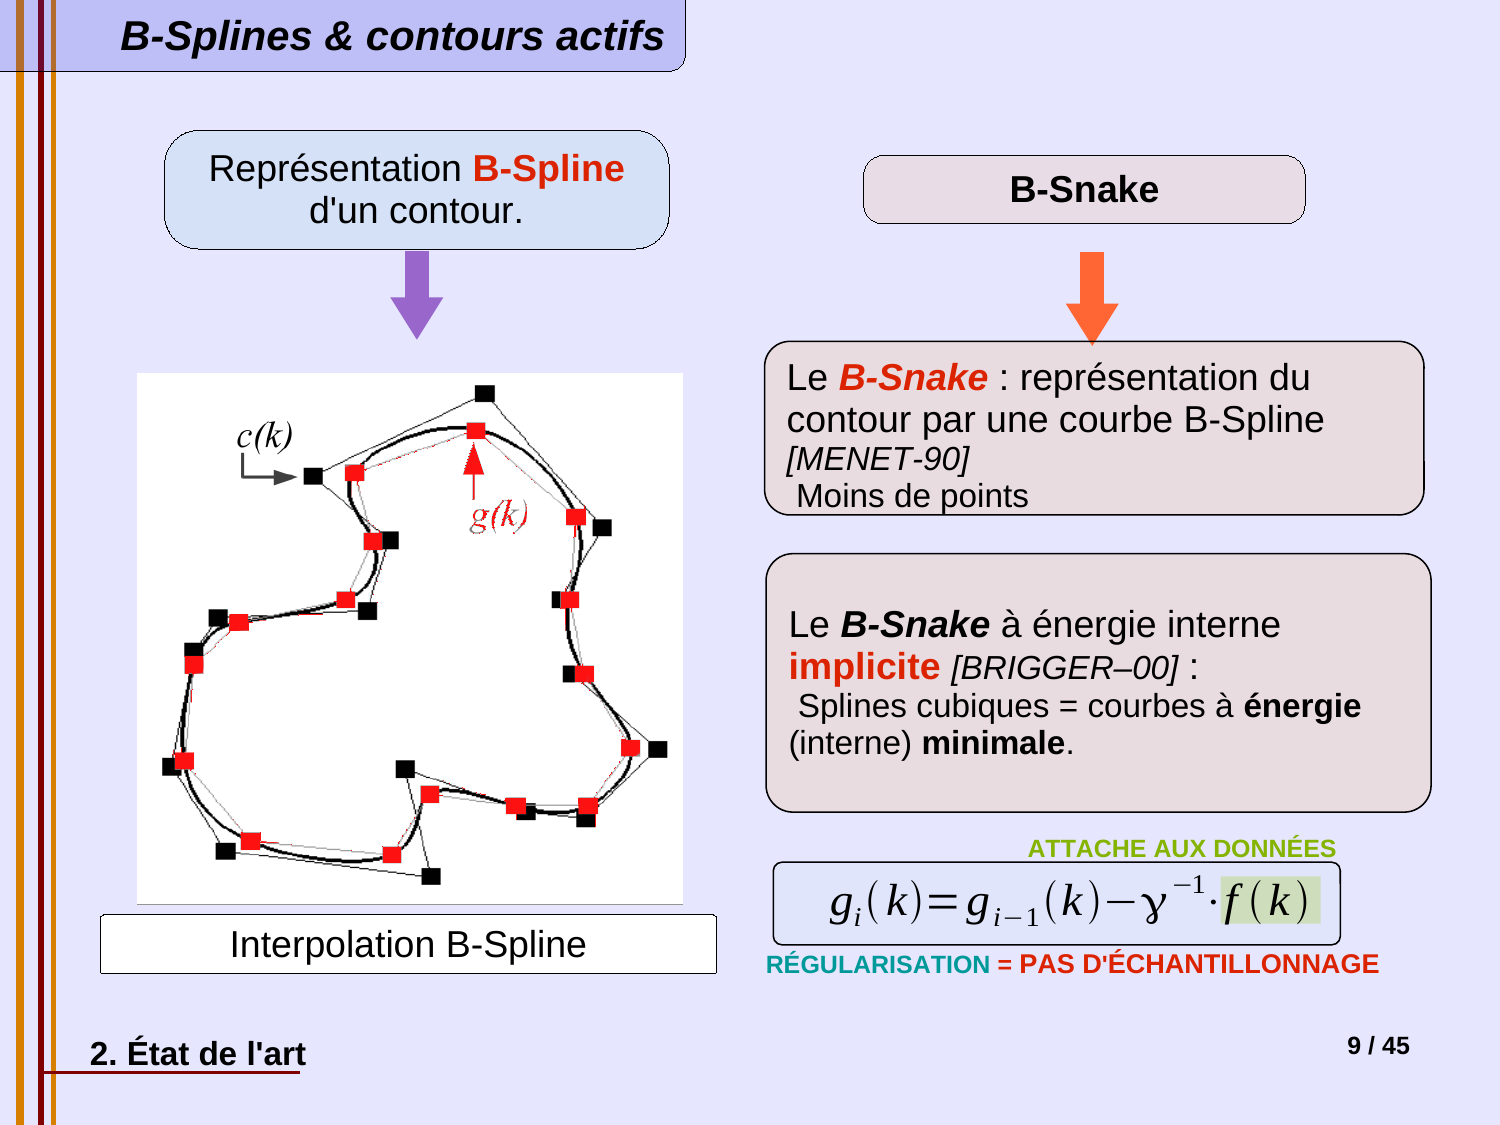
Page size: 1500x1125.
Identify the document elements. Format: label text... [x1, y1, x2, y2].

text_box B-Splines & contours actifs [0, 0, 686, 72]
text_box Le B-Snake : représentation du contour par une courbe B-Spline [MENET-90] Moins de points [764, 341, 1424, 515]
text_box ATTACHE AUX DONNÉES [1012, 826, 1353, 871]
text_box B-Snake [863, 155, 1306, 224]
chart [815, 870, 1320, 934]
text_box RÉGULARISATION = PAS D'ÉCHANTILLONNAGE [751, 941, 1395, 988]
text_box Représentation B-Spline d'un contour. [164, 130, 670, 250]
title 2. État de l'art [75, 1027, 597, 1080]
text_box Interpolation B-Spline [100, 914, 717, 974]
picture [137, 373, 683, 905]
text_box [773, 862, 1341, 941]
text_box Le B-Snake à énergie interne implicite [BRIGGER–00] : Splines cubiques = courbes à énergie (interne) minimale. [766, 553, 1432, 813]
